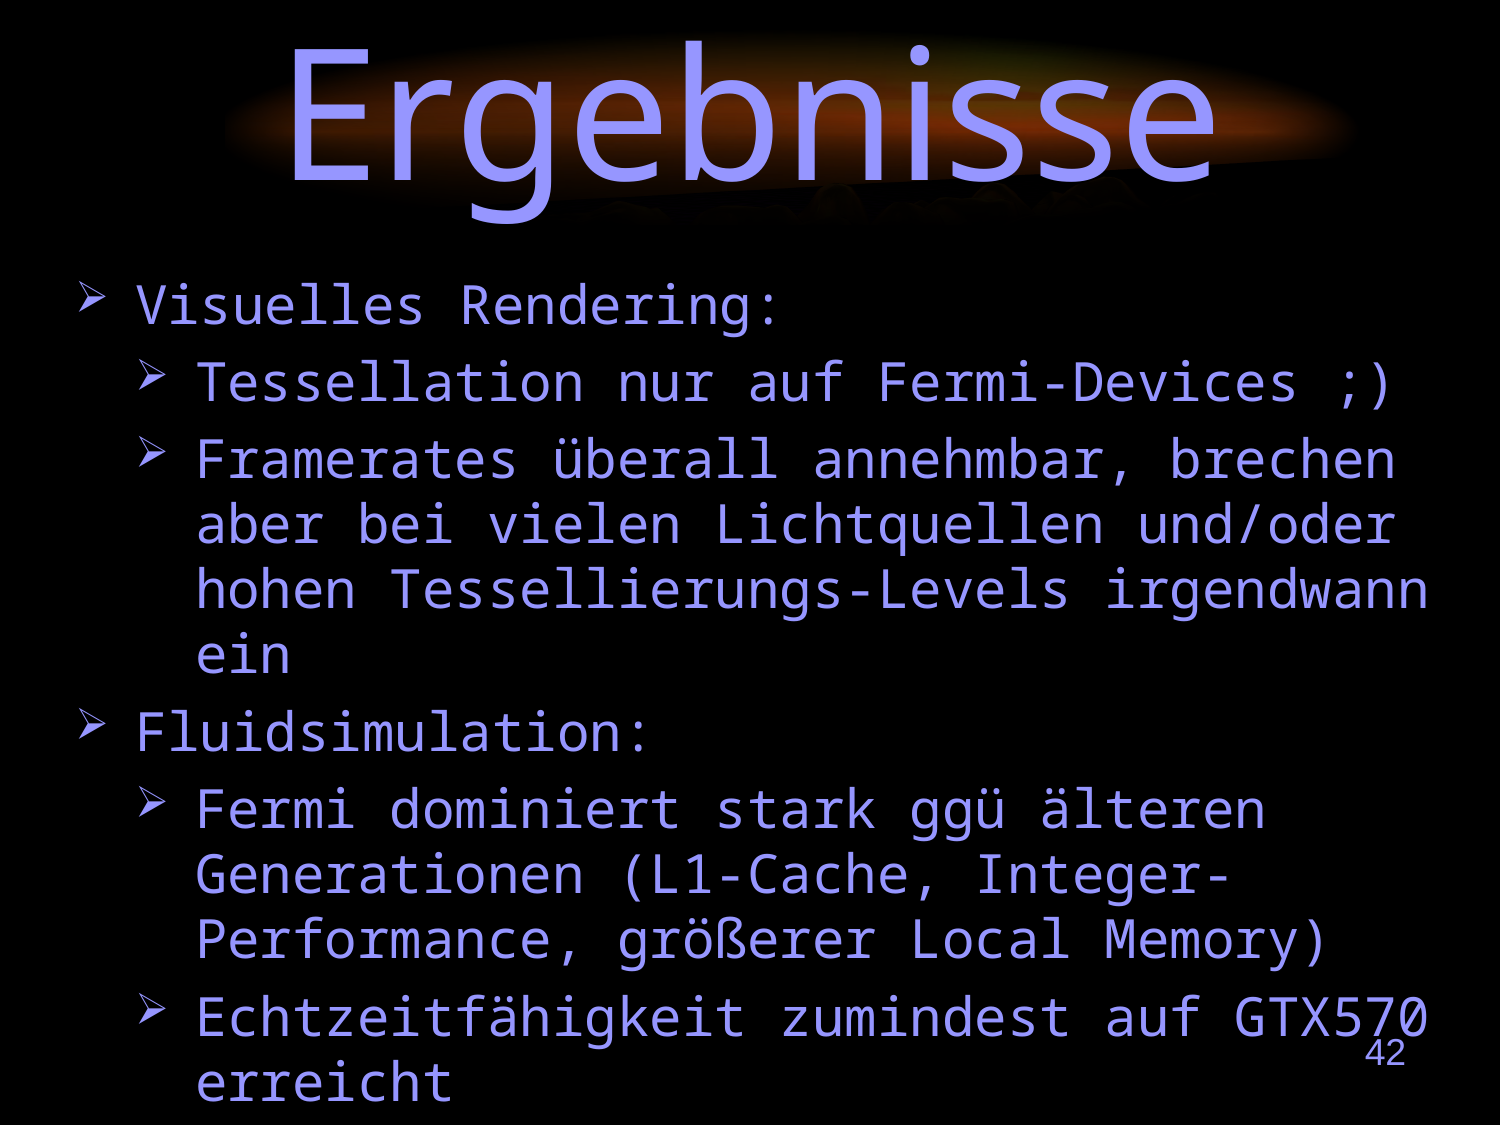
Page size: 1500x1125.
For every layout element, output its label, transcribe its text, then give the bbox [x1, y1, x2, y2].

text_box [112, 0, 1463, 241]
text_box Ergebnisse [75, 0, 1426, 216]
text_box Ergebnisse [481, 93, 535, 169]
text_box Visuelles Rendering: Tessellation nur auf Fermi-Devices ;) Framerates überall annehmbar, brechen aber bei vielen Lichtquellen und/oder hohen Tessellierungs-Levels irgendwann ein Fluidsimulation: Fermi dominiert stark ggü älteren Generationen (L1-Cache, Integer-Performance, größerer Local Memory) Echtzeitfähigkeit zumindest auf GTX570 erreicht Dennoch gibt es noch Optimierungspotatial [0, 262, 1471, 1088]
